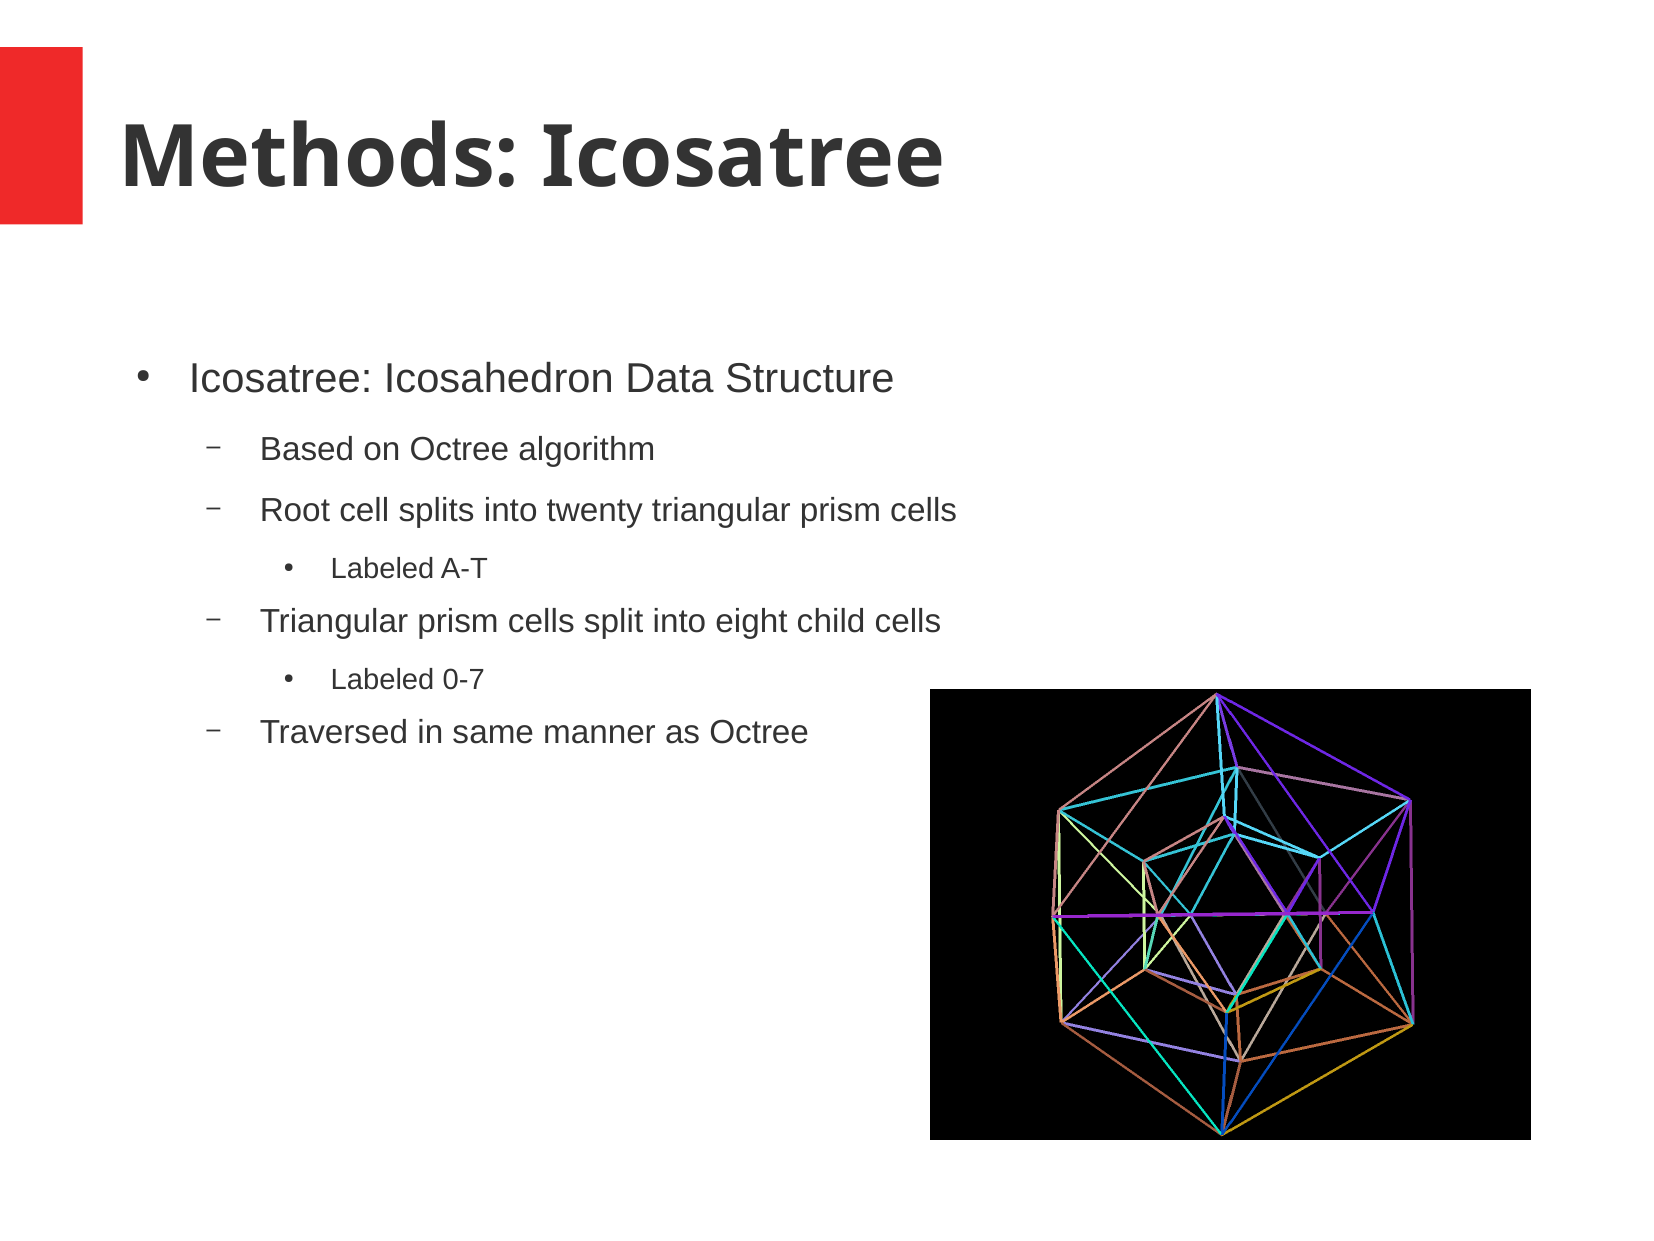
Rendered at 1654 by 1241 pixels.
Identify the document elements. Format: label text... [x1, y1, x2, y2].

picture [930, 689, 1531, 1141]
list Icosatree: Icosahedron Data Structure Based on Octree algorithm Root cell splits into twenty triangular prism cells Labeled A-T Triangular prism cells split into eight child cells Labeled 0-7 Traversed in same manner as Octree [118, 354, 1536, 1074]
title Methods: Icosatree [118, 49, 1571, 257]
